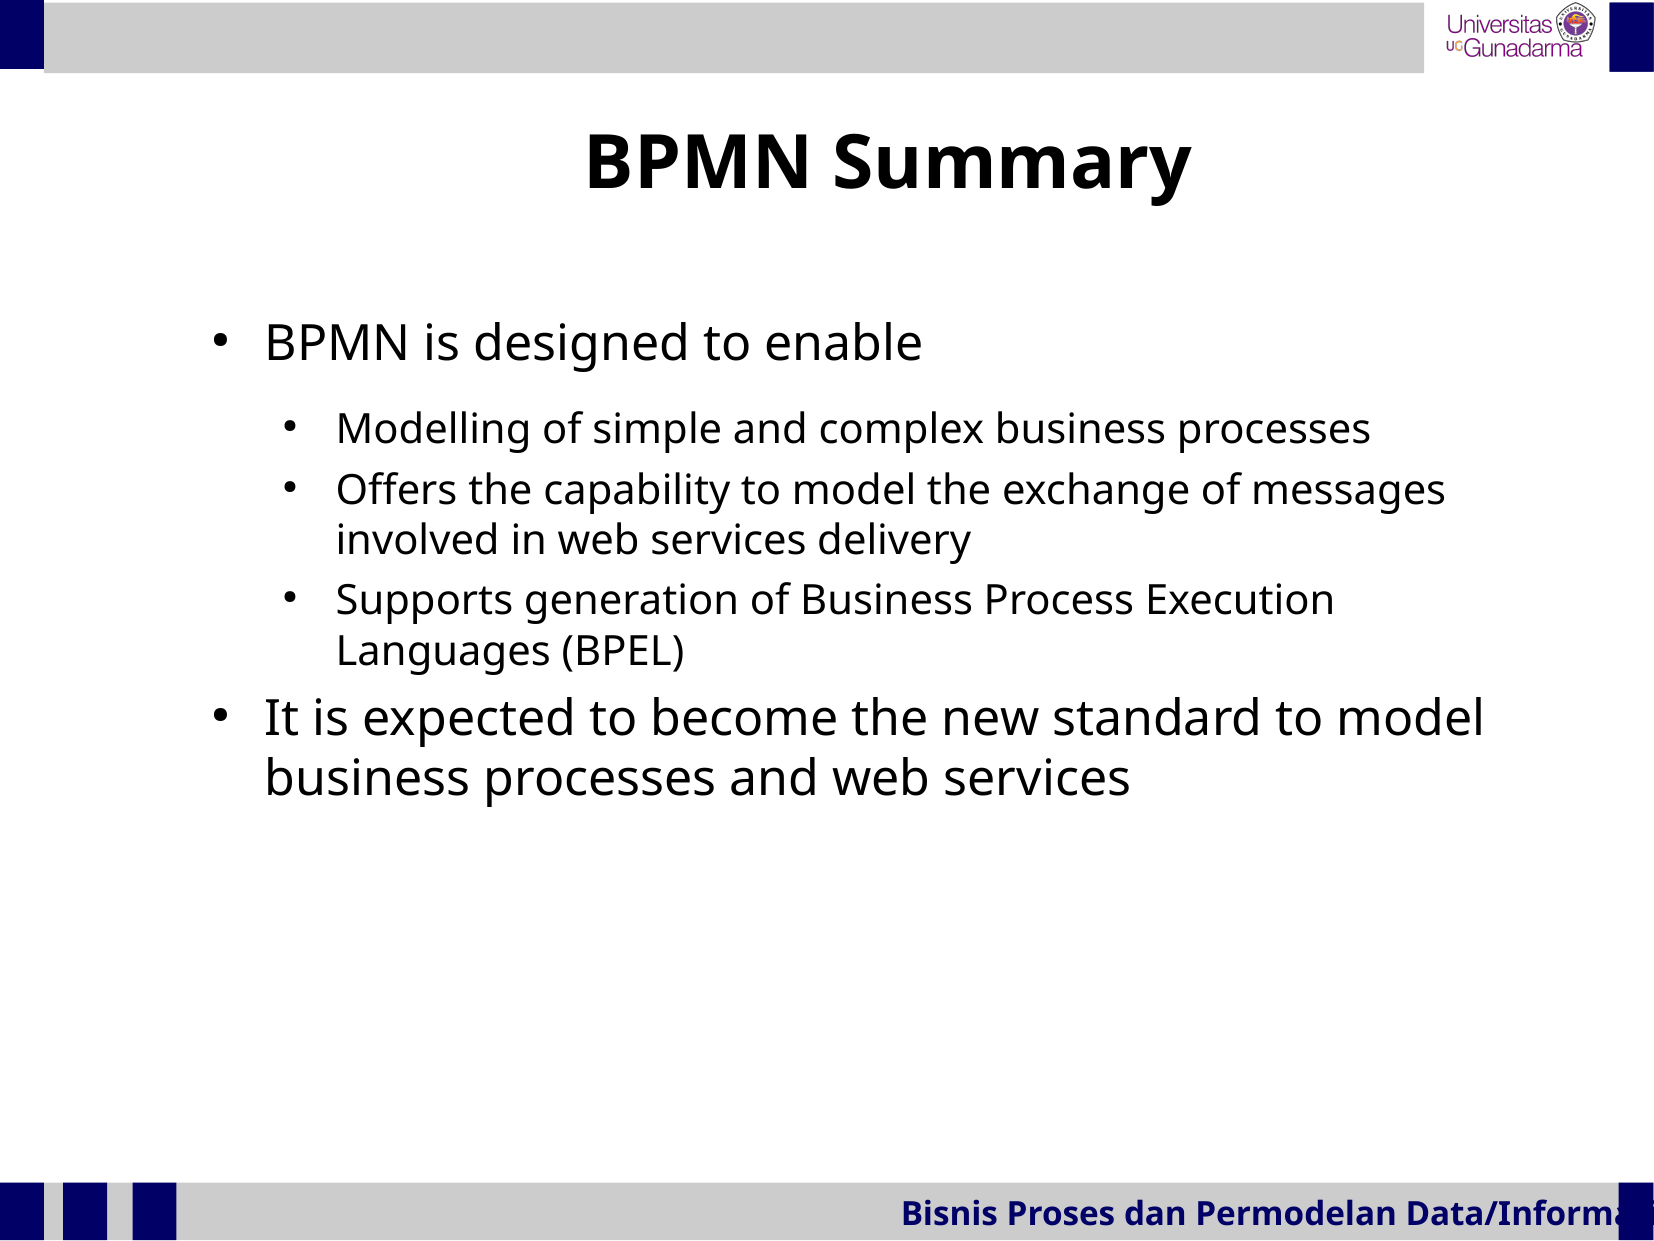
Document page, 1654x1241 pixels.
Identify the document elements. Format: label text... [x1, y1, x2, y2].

picture [1437, 2, 1610, 62]
title BPMN Summary [179, 68, 1571, 249]
list BPMN is designed to enable Modelling of simple and complex business processes Offers the capability to model the exchange of messages involved in web services delivery Supports generation of Business Process Execution Languages (BPEL) It is expected to become the new standard to model business processes and web services [179, 303, 1571, 972]
